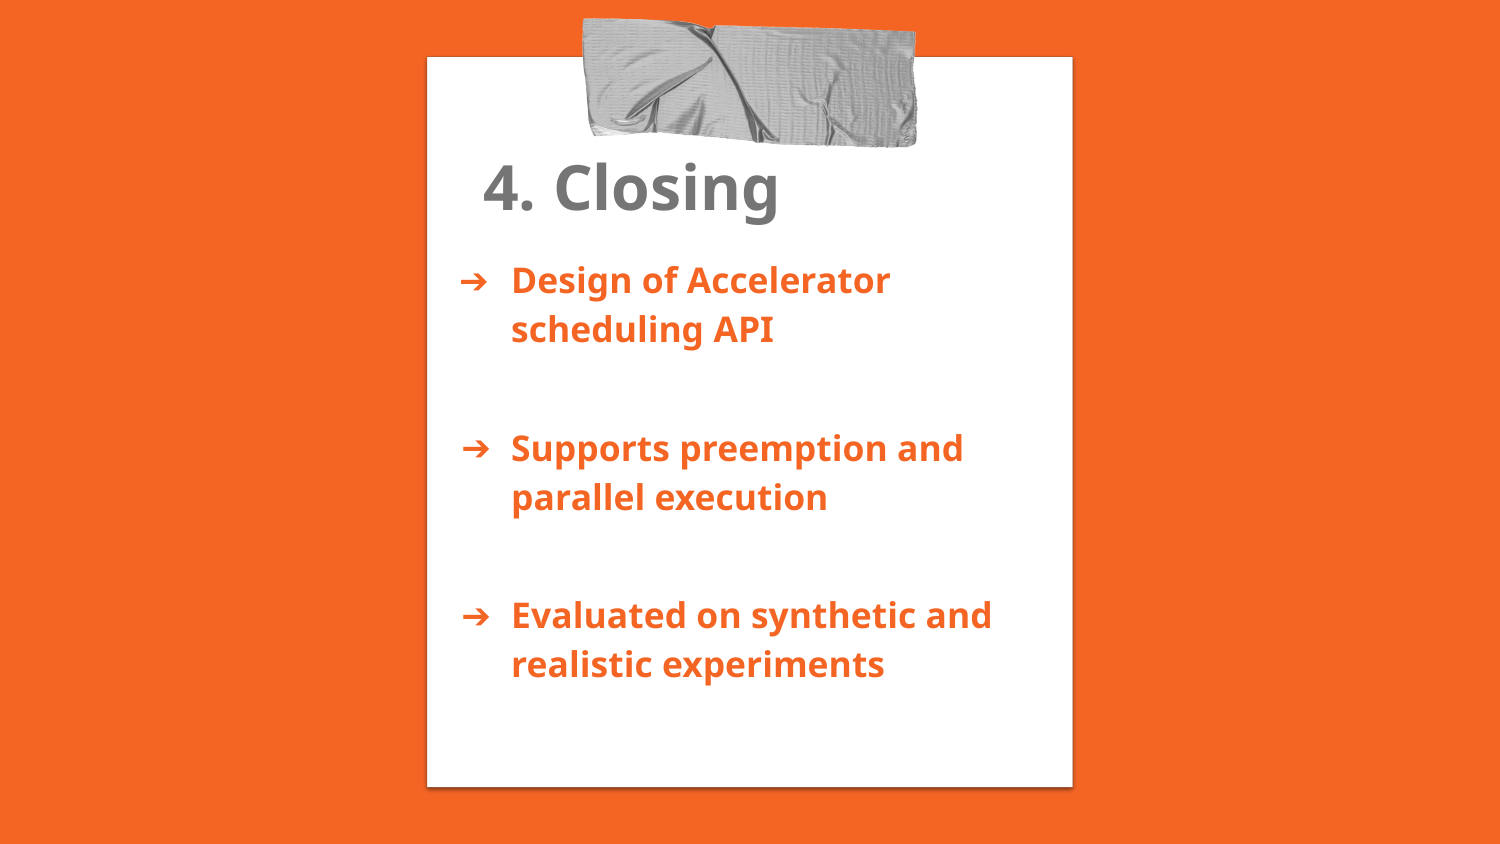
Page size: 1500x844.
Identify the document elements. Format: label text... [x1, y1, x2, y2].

picture [401, 16, 1099, 817]
text_box 4. Closing [468, 112, 1032, 160]
list Design of Accelerator scheduling API Supports preemption and parallel execution Evaluated on synthetic and realistic experiments [421, 160, 1066, 796]
